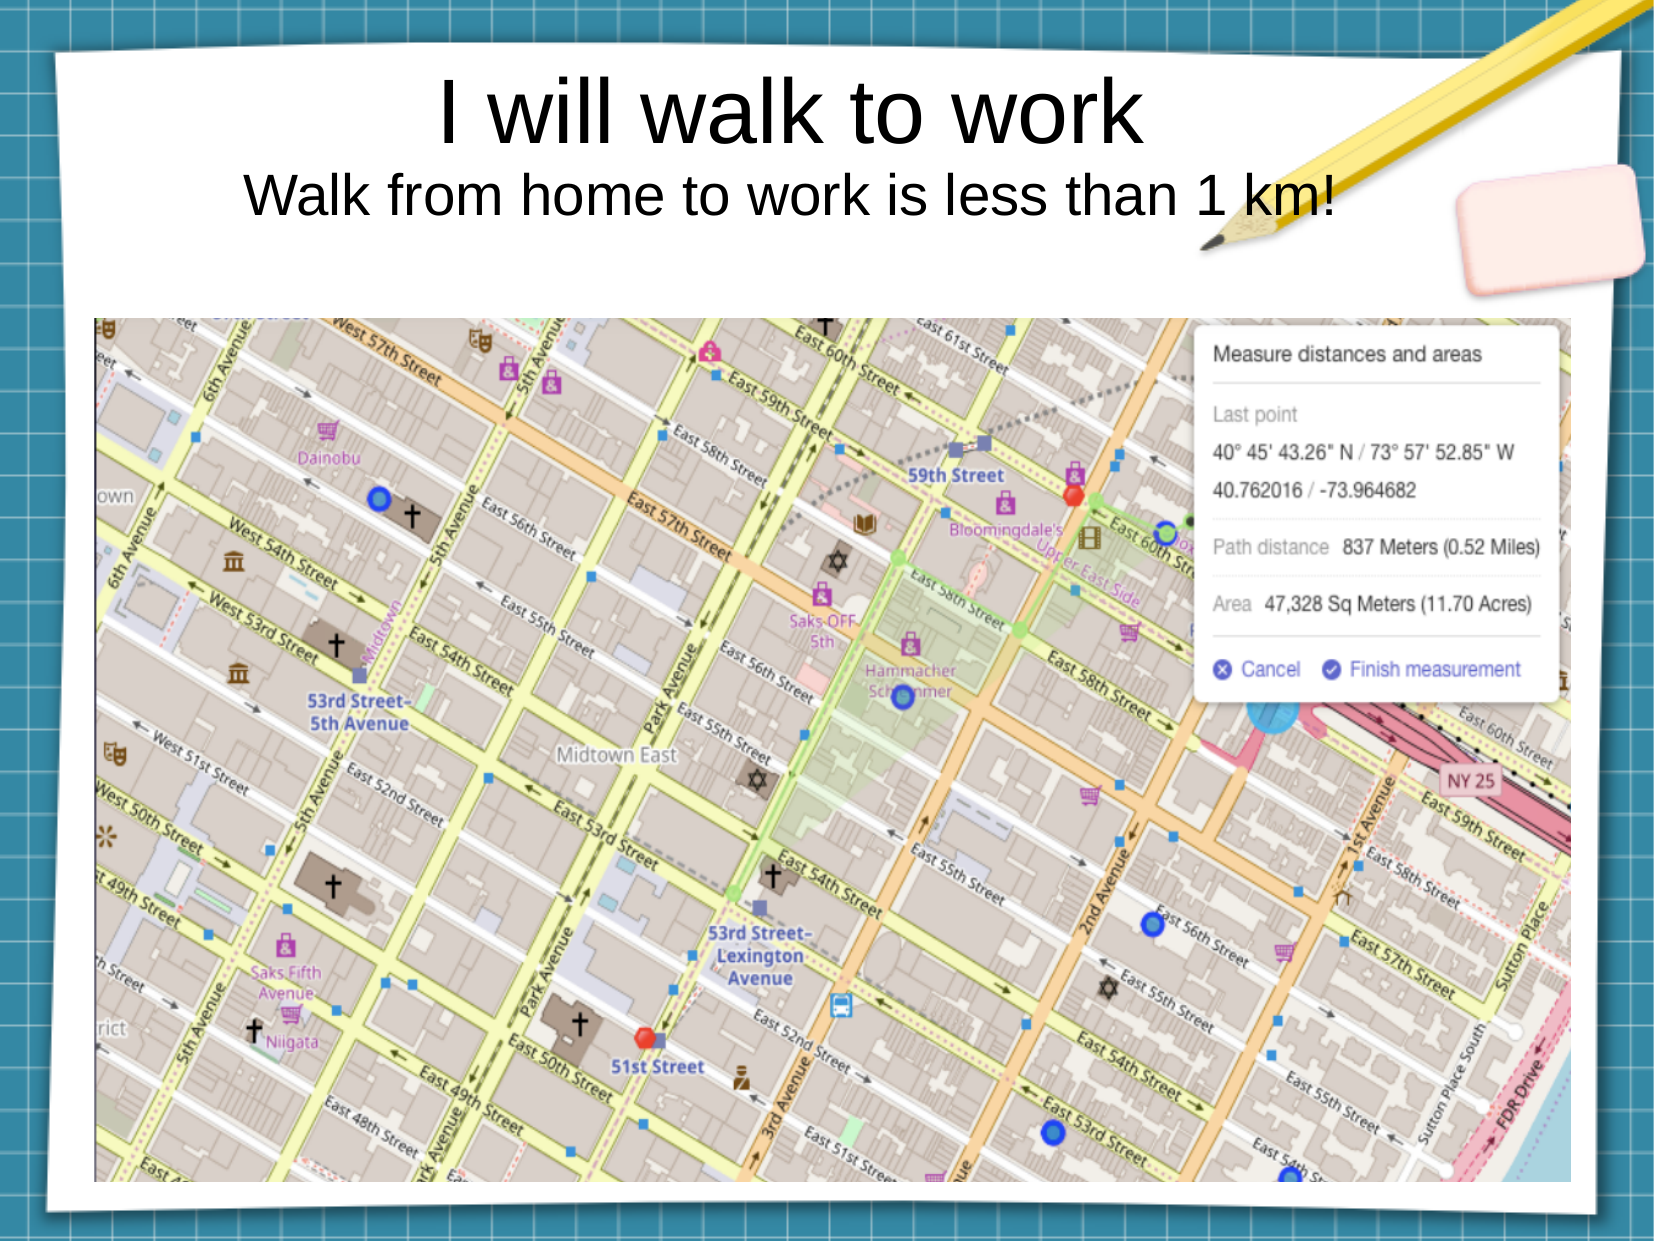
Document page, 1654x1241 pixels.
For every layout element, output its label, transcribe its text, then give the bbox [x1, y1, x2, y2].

title I will walk to work Walk from home to work is less than 1 km! [47, 60, 1536, 331]
picture [0, 0, 1654, 1241]
